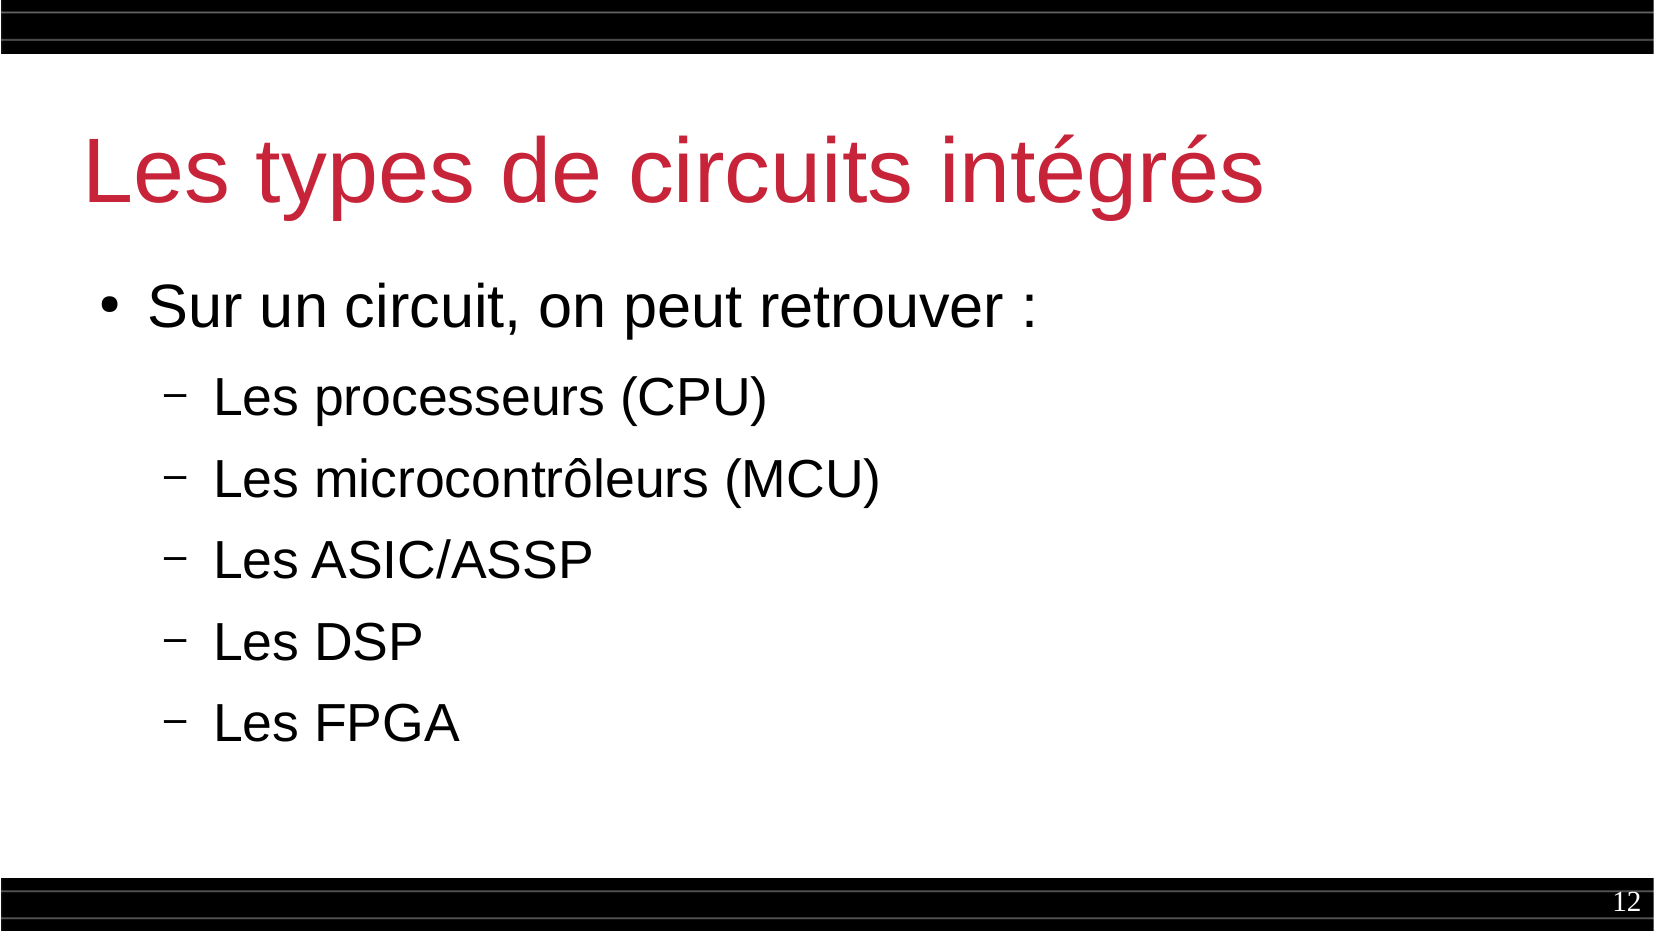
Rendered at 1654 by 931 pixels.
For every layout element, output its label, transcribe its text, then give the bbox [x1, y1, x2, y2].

picture [1, 0, 1654, 54]
title Les types de circuits intégrés [82, 92, 1571, 249]
list Sur un circuit, on peut retrouver : Les processeurs (CPU) Les microcontrôleurs (MCU) Les ASIC/ASSP Les DSP Les FPGA [82, 271, 1571, 758]
picture [1, 878, 1654, 931]
